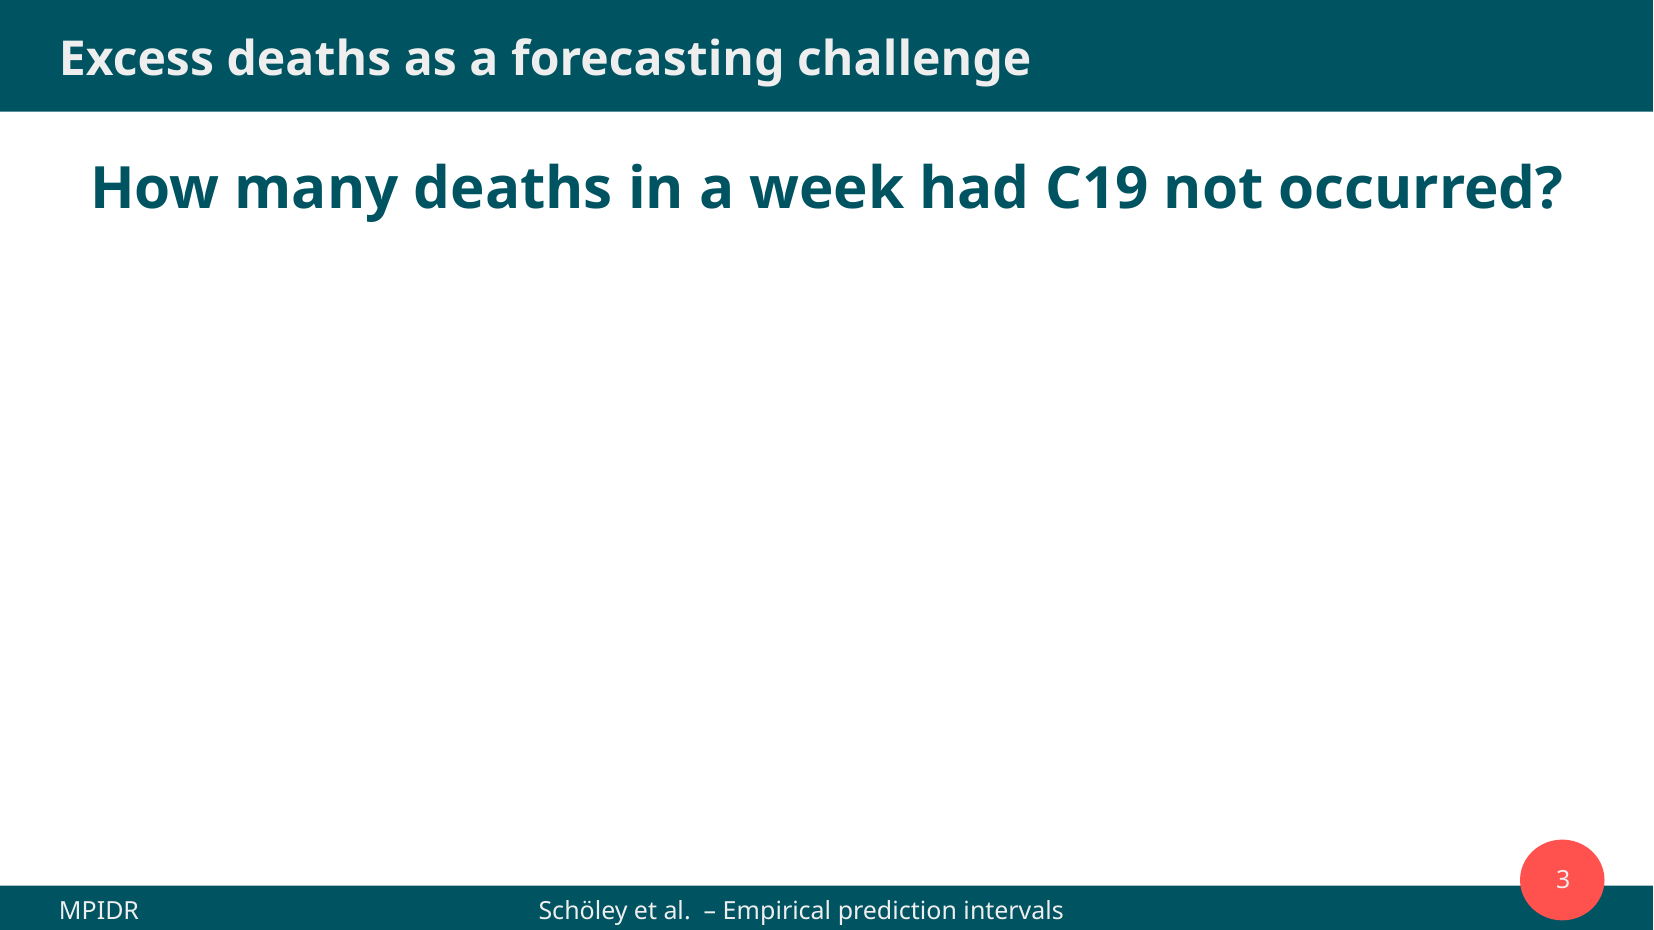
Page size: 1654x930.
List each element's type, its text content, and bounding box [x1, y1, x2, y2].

title Excess deaths as a forecasting challenge [58, 0, 1594, 117]
text_box How many deaths in a week had C19 not occurred? [75, 139, 1552, 837]
